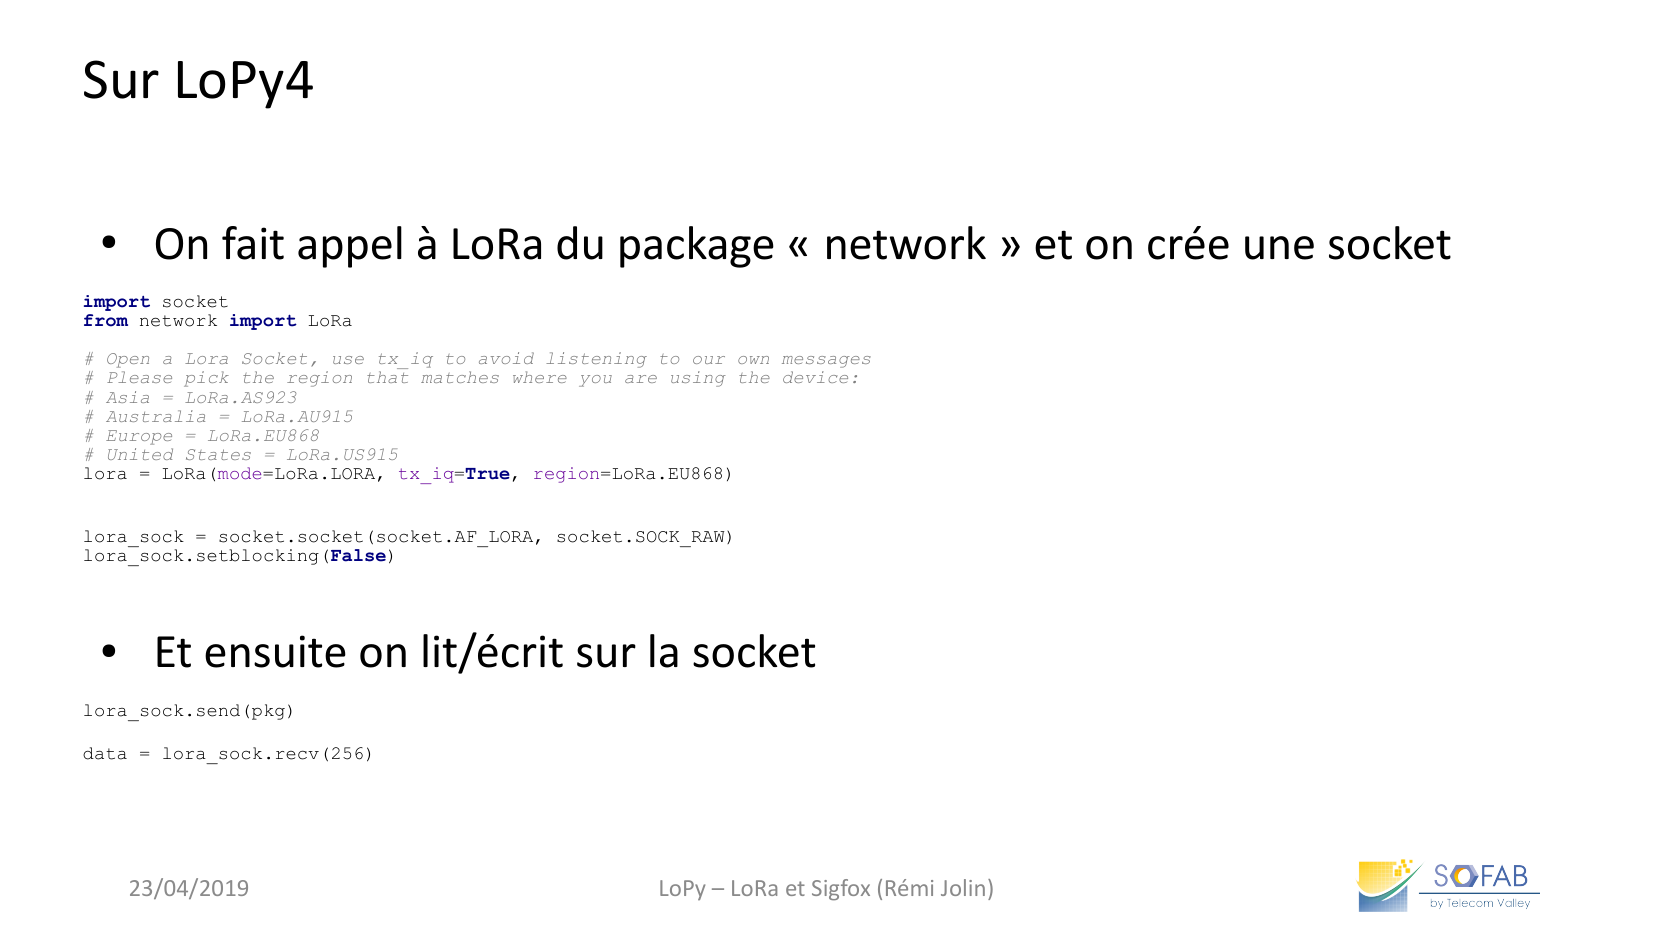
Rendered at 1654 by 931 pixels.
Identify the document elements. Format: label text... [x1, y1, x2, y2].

list On fait appel à LoRa du package « network » et on crée une socket import socket from network import LoRa # Open a Lora Socket, use tx_iq to avoid listening to our own messages # Please pick the region that matches where you are using the device: # Asia = LoRa.AS923 # Australia = LoRa.AU915 # Europe = LoRa.EU868 # United States = LoRa.US915 lora = LoRa(mode=LoRa.LORA, tx_iq=True, region=LoRa.EU868) lora_sock = socket.socket(socket.AF_LORA, socket.SOCK_RAW) lora_sock.setblocking(False) Et ensuite on lit/écrit sur la socket lora_sock.send(pkg) data = lora_sock.recv(256) [82, 224, 1571, 764]
picture [1355, 859, 1540, 912]
title Sur LoPy4 [82, 37, 1571, 130]
